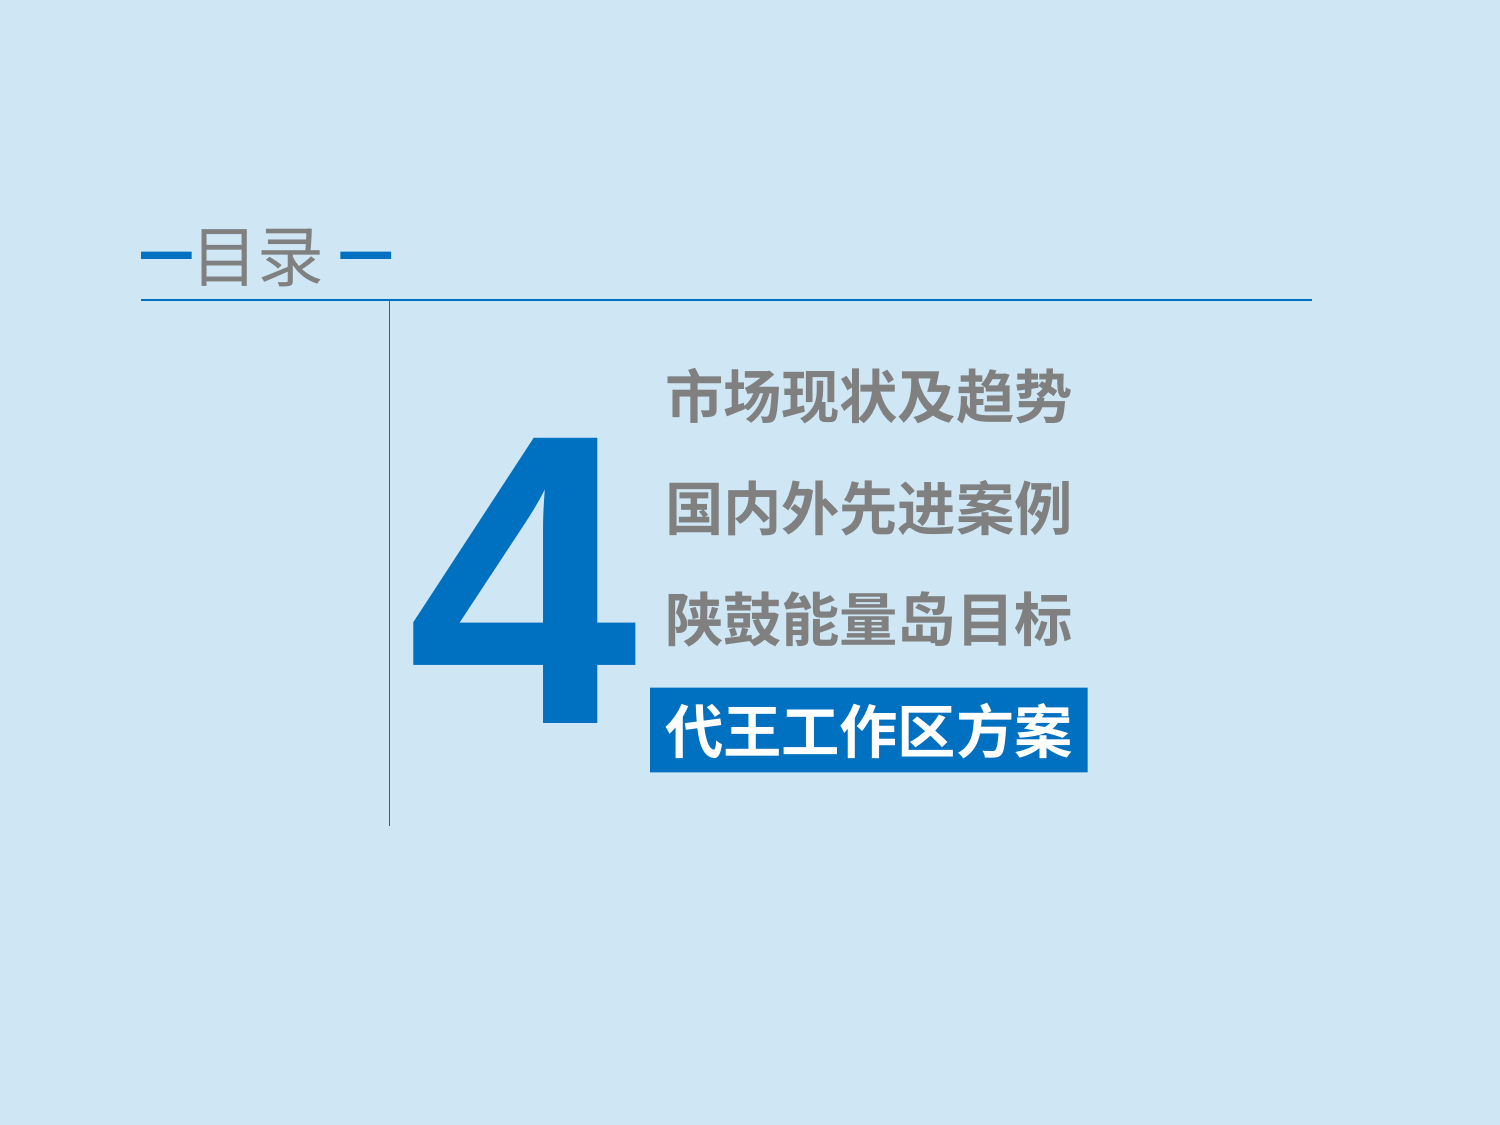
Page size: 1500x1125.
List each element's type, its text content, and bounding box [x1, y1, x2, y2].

text_box 国内外先进案例 [653, 464, 1088, 550]
text_box [141, 251, 192, 259]
text_box 市场现状及趋势 [653, 352, 1088, 438]
text_box 陕鼓能量岛目标 [653, 576, 1088, 661]
text_box 代王工作区方案 [653, 687, 1088, 773]
text_box 4 [392, 301, 653, 814]
text_box [340, 251, 392, 259]
text_box 目录 [176, 207, 340, 303]
